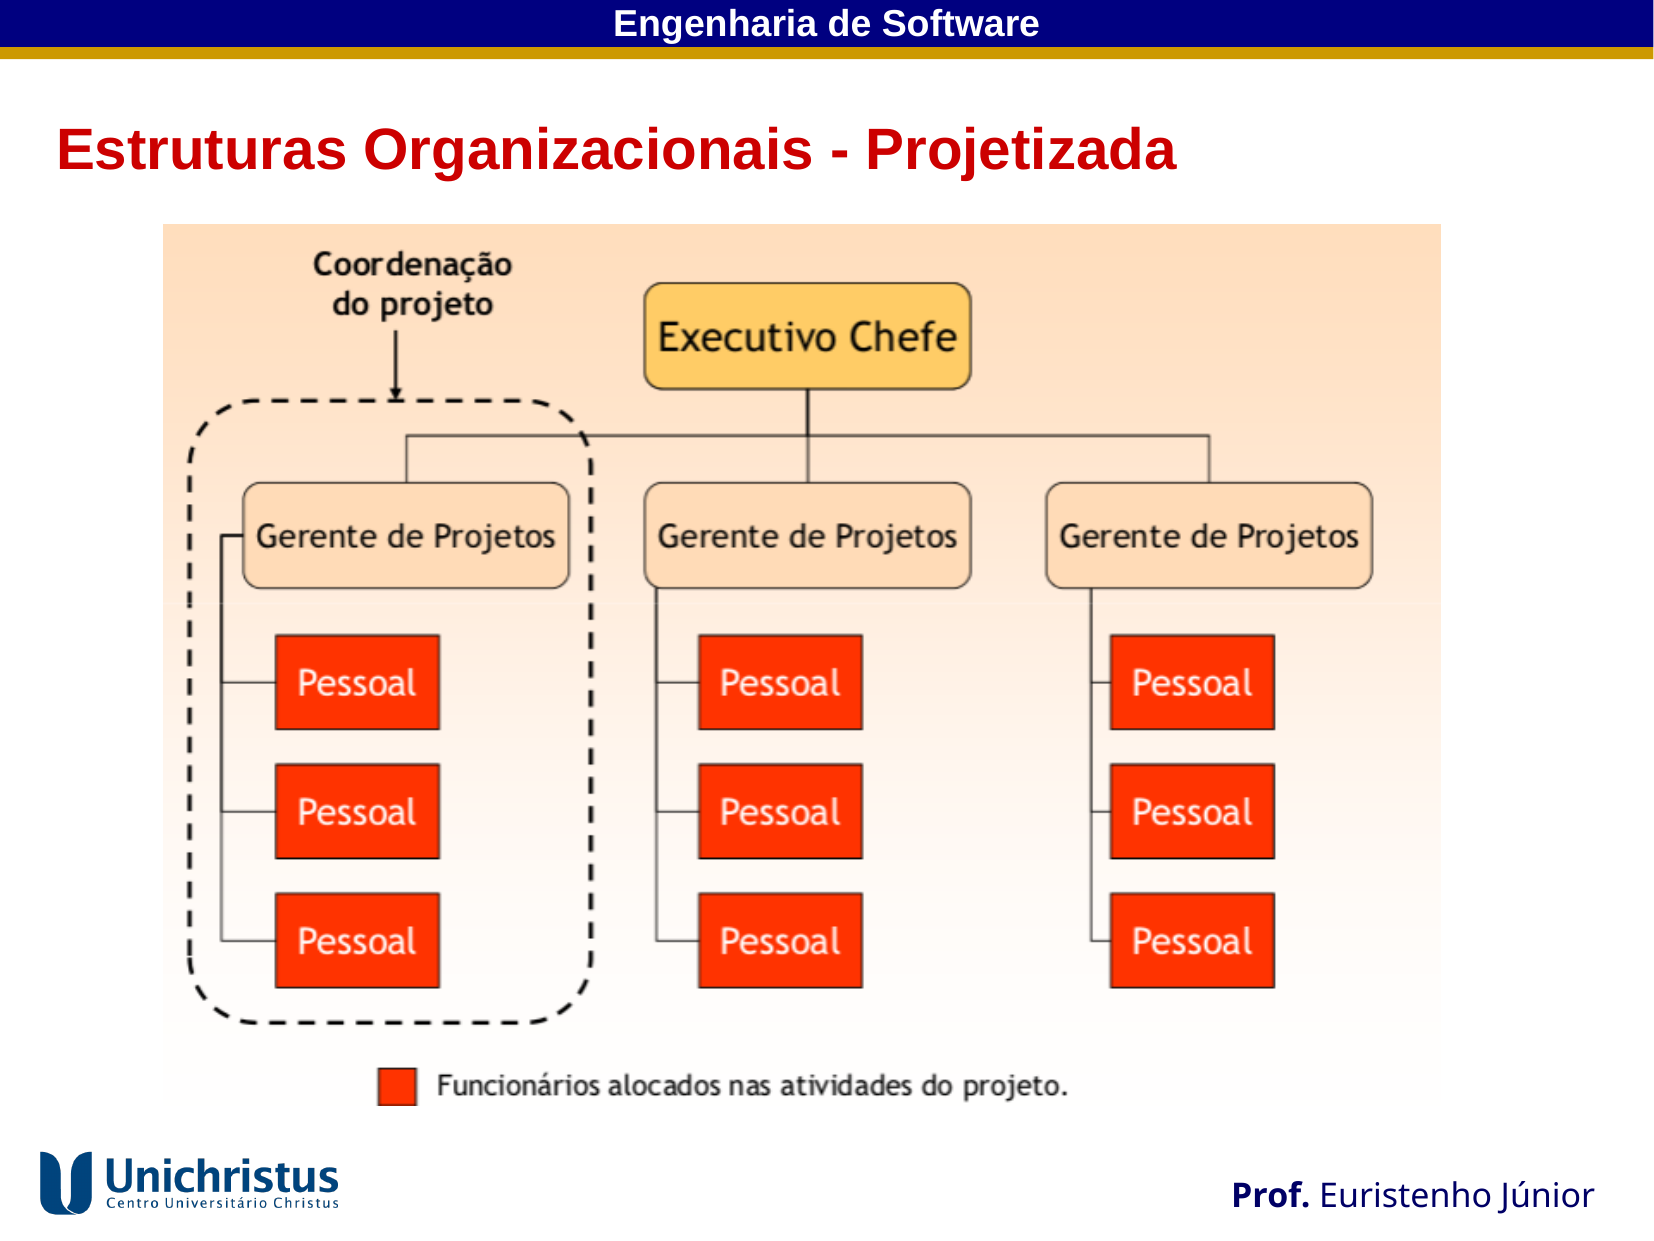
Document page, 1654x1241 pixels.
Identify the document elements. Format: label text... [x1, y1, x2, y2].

text_box Estruturas Organizacionais - Projetizada [41, 109, 1636, 254]
picture [35, 1148, 343, 1217]
picture [163, 224, 1441, 1106]
text_box Engenharia de Software [0, 0, 1654, 47]
text_box Prof. Euristenho Júnior [1216, 1163, 1654, 1224]
text_box [0, 47, 1654, 60]
